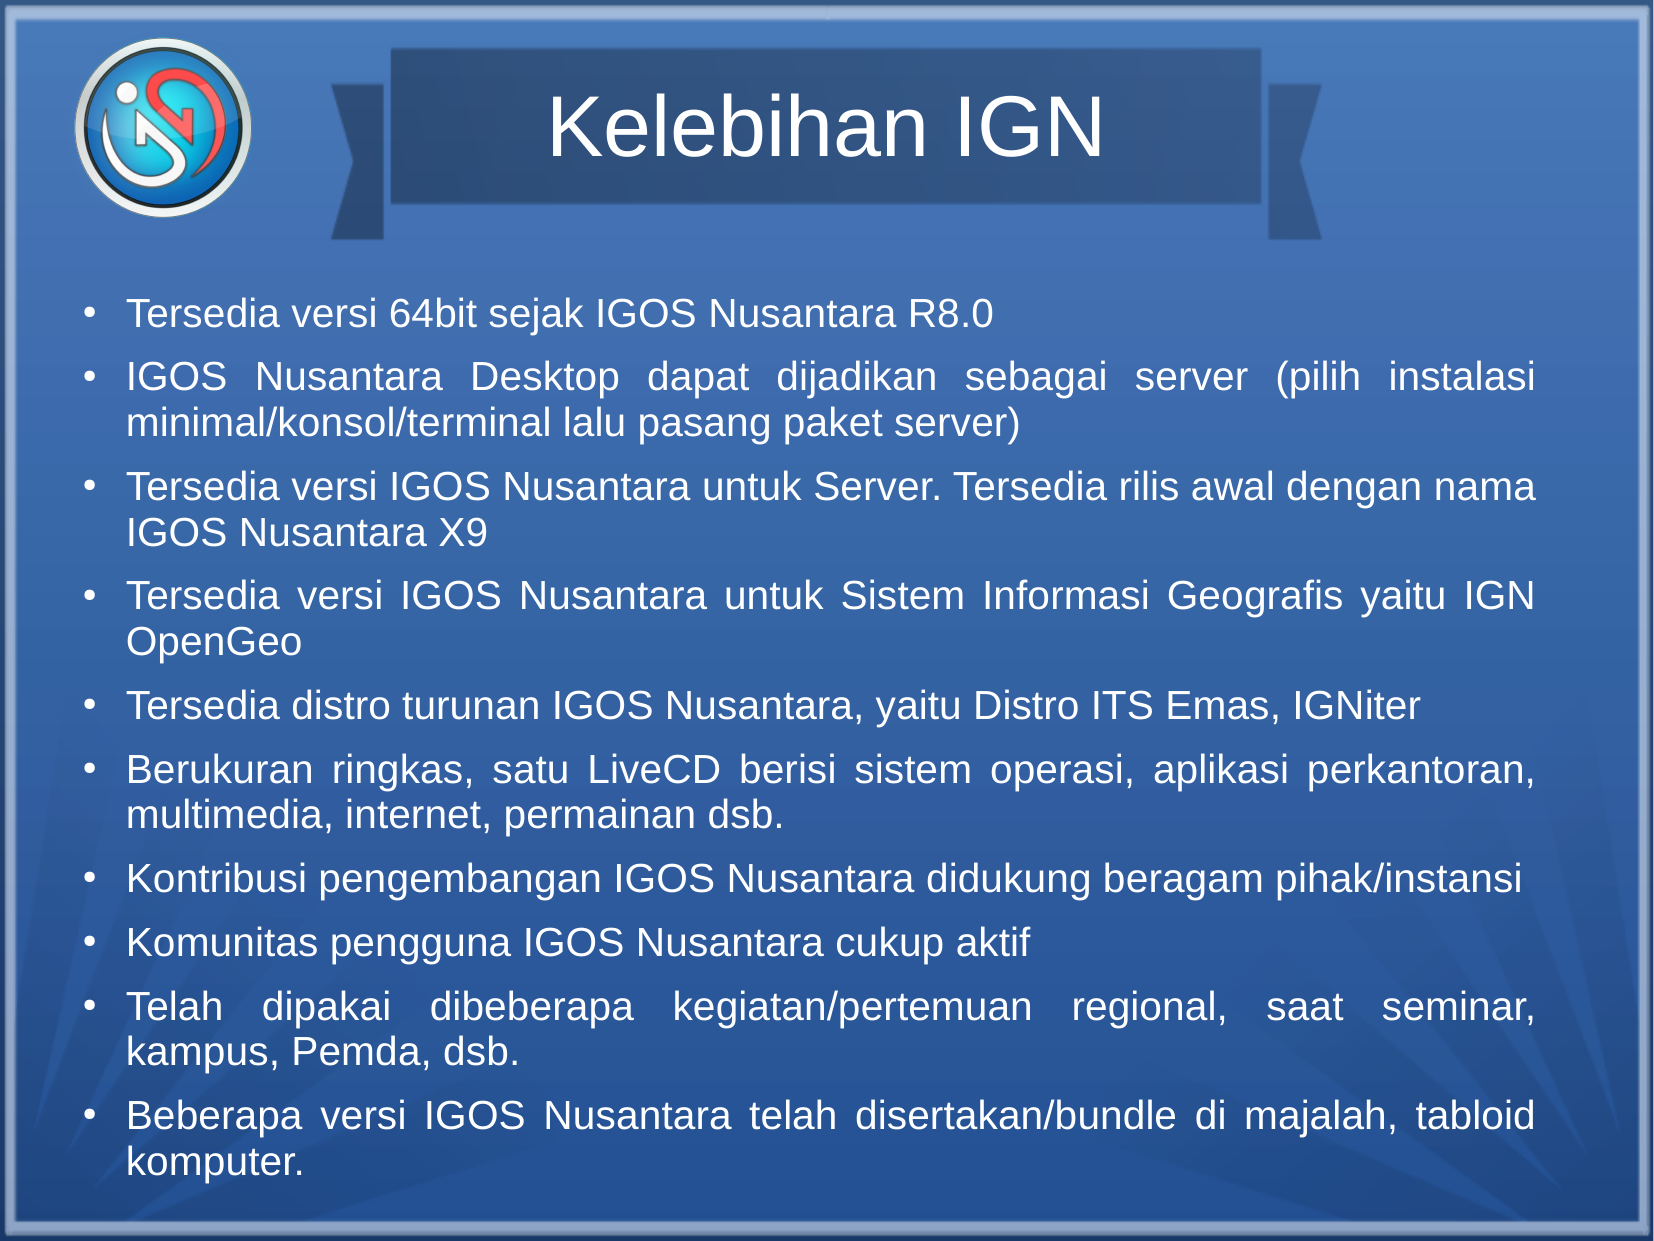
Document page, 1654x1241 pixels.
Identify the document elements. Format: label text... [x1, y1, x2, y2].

title Kelebihan IGN [389, 49, 1264, 205]
picture [0, 0, 1654, 1241]
list Tersedia versi 64bit sejak IGOS Nusantara R8.0 IGOS Nusantara Desktop dapat dijadikan sebagai server (pilih instalasi minimal/konsol/terminal lalu pasang paket server) Tersedia versi IGOS Nusantara untuk Server. Tersedia rilis awal dengan nama IGOS Nusantara X9 Tersedia versi IGOS Nusantara untuk Sistem Informasi Geografis yaitu IGN OpenGeo Tersedia distro turunan IGOS Nusantara, yaitu Distro ITS Emas, IGNiter Berukuran ringkas, satu LiveCD berisi sistem operasi, aplikasi perkantoran, multimedia, internet, permainan dsb. Kontribusi pengembangan IGOS Nusantara didukung beragam pihak/instansi Komunitas pengguna IGOS Nusantara cukup aktif Telah dipakai dibeberapa kegiatan/pertemuan regional, saat seminar, kampus, Pemda, dsb. Beberapa versi IGOS Nusantara telah disertakan/bundle di majalah, tabloid komputer. [82, 290, 1538, 1231]
